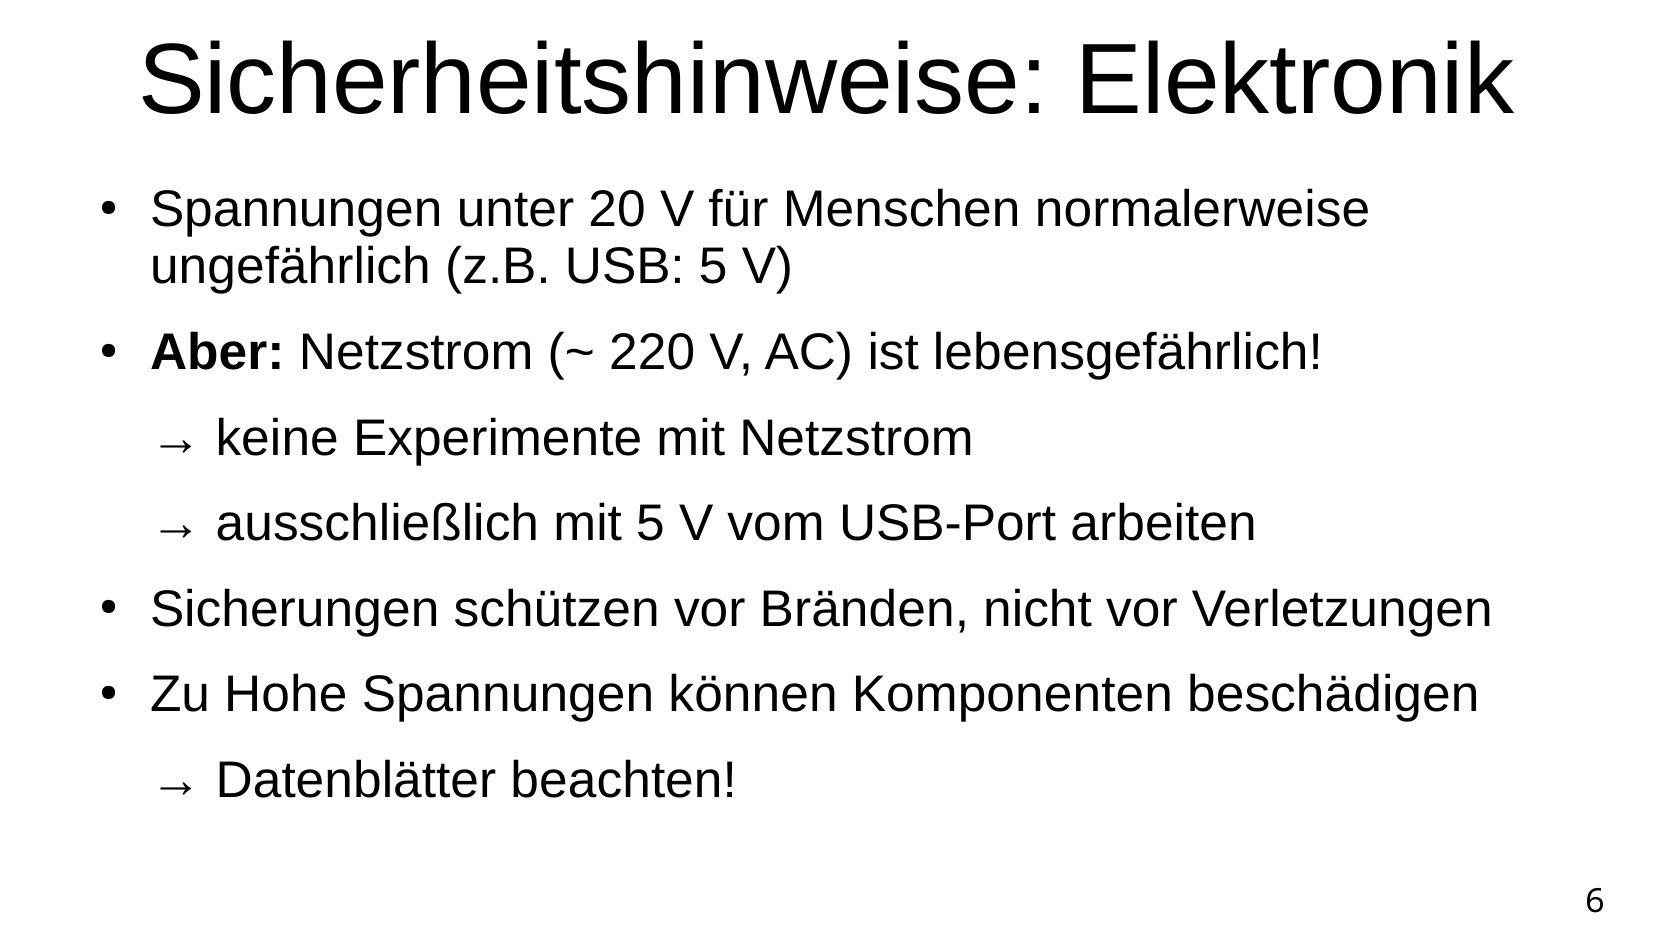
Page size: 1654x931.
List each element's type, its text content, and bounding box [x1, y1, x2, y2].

list Spannungen unter 20 V für Menschen normalerweise ungefährlich (z.B. USB: 5 V) Aber: Netzstrom (~ 220 V, AC) ist lebensgefährlich! → keine Experimente mit Netzstrom → ausschließlich mit 5 V vom USB-Port arbeiten Sicherungen schützen vor Bränden, nicht vor Verletzungen Zu Hohe Spannungen können Komponenten beschädigen → Datenblätter beachten! [82, 180, 1571, 811]
title Sicherheitshinweise: Elektronik [82, 1, 1571, 157]
